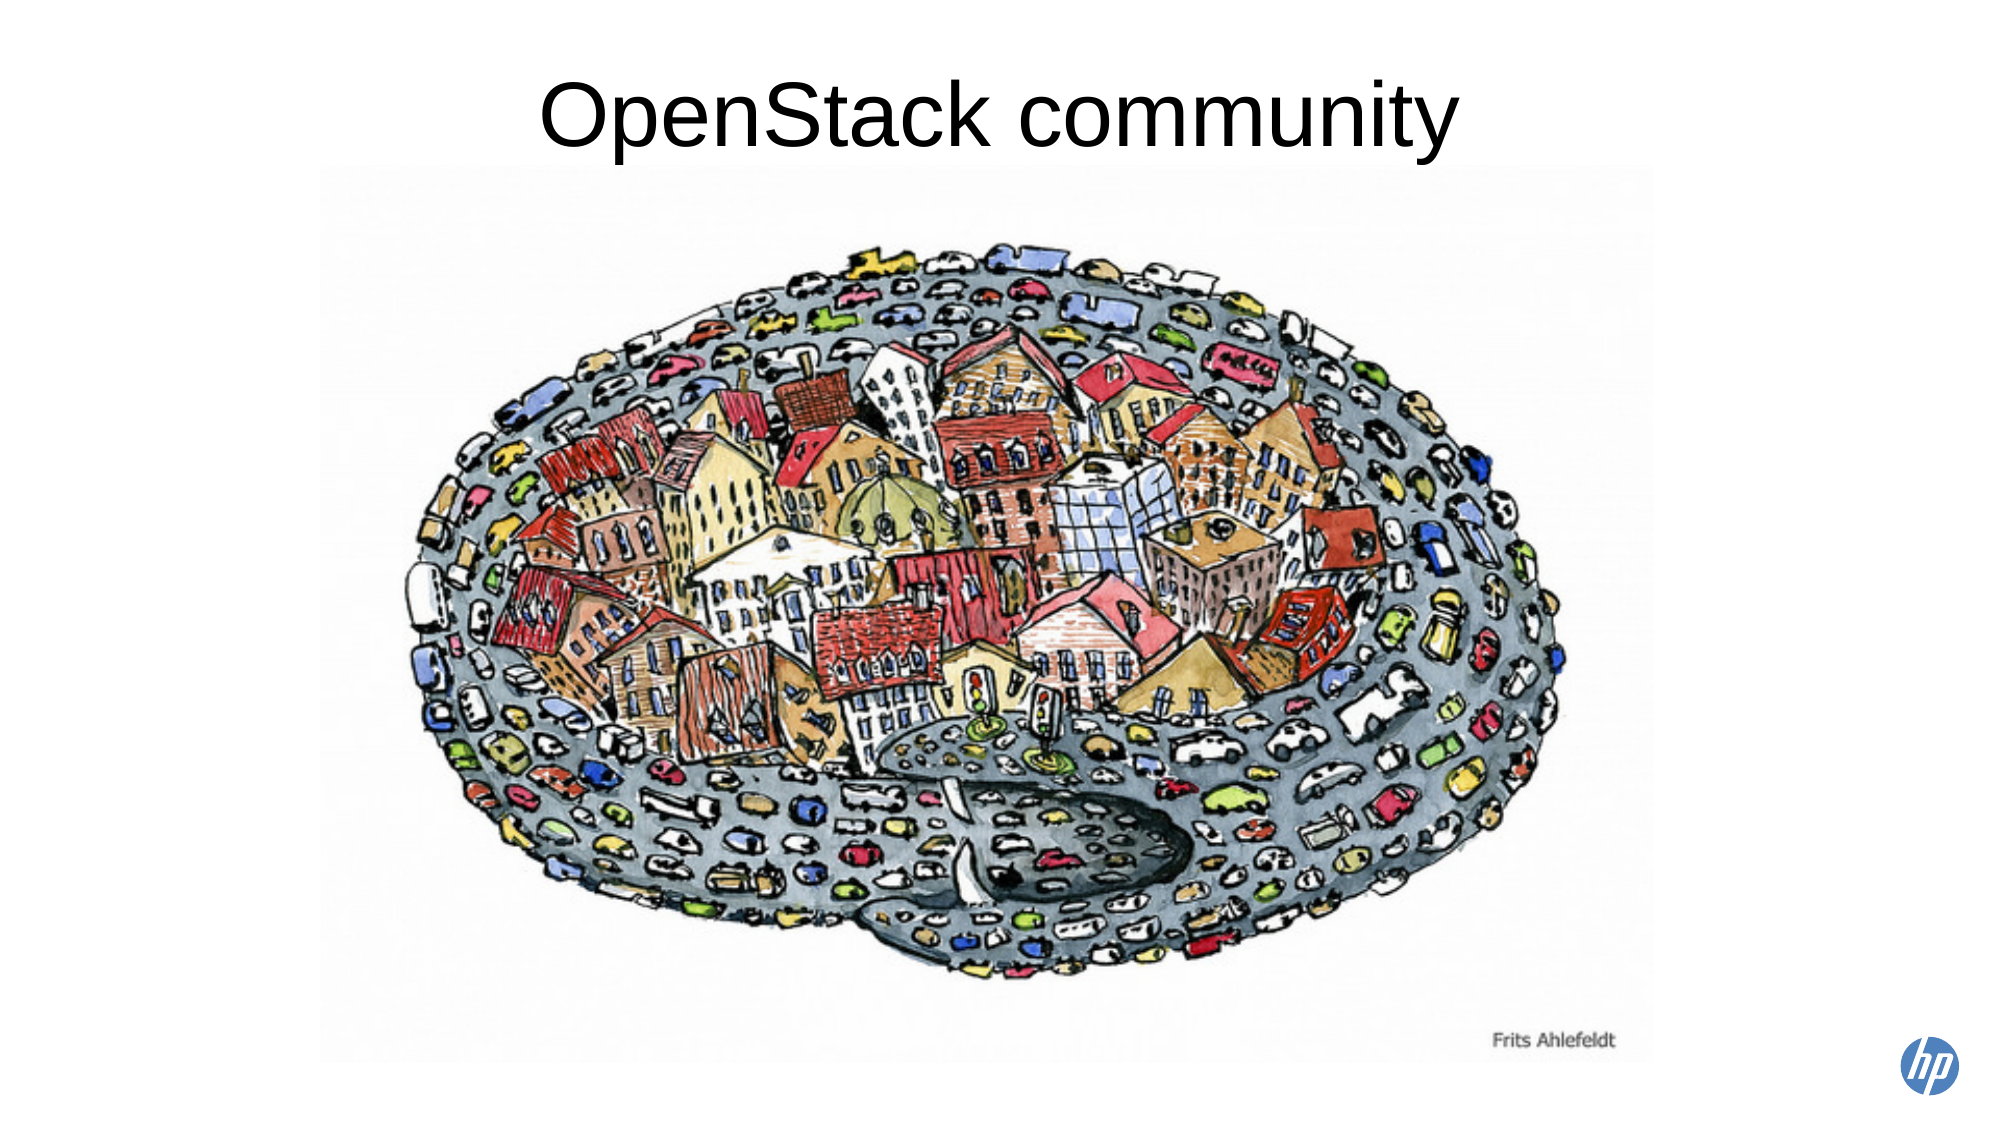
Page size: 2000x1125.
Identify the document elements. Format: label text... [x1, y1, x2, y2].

title OpenStack community [0, 4, 2000, 225]
picture [320, 165, 1654, 1063]
